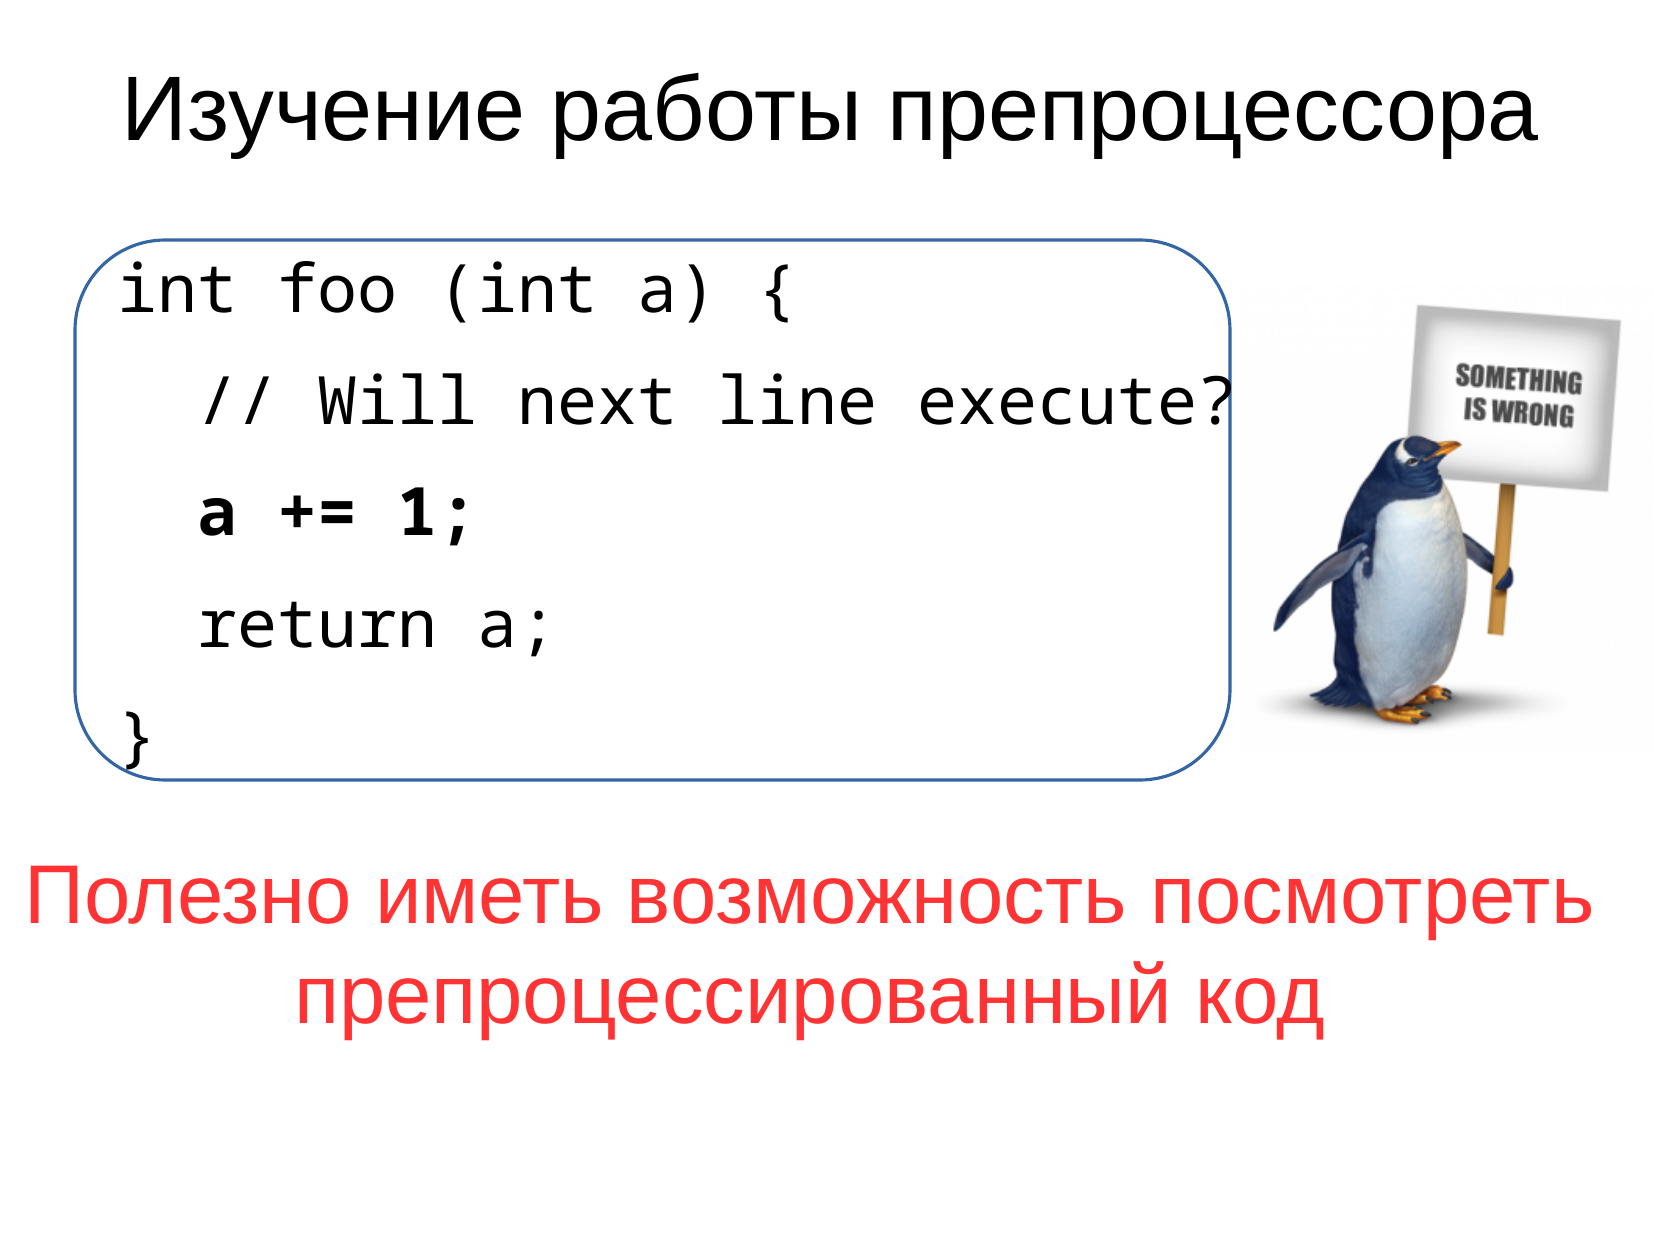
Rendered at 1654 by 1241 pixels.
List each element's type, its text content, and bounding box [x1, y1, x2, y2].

text_box int foo (int a) { // Will next line execute???/ a += 1; return a; } [75, 240, 1231, 781]
title Изучение работы препроцессора [86, 0, 1576, 208]
picture [1241, 285, 1654, 754]
title Полезно иметь возможность посмотреть препроцессированный код [15, 840, 1606, 1027]
